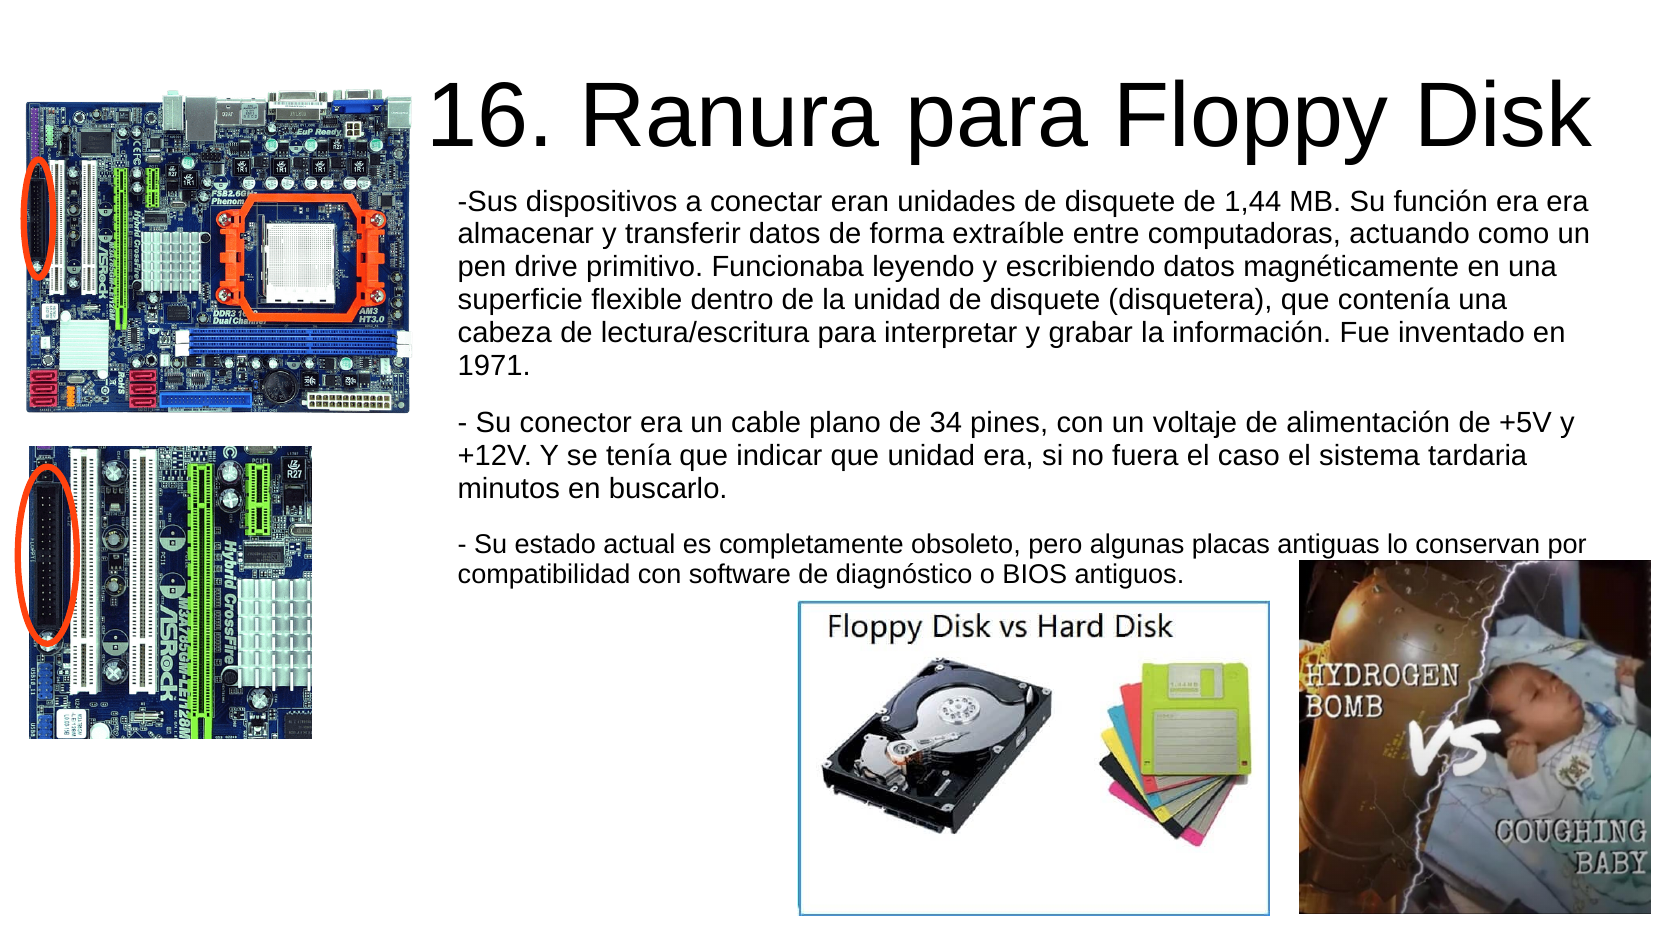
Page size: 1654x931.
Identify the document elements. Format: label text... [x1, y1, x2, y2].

picture [27, 163, 50, 274]
picture [23, 88, 414, 414]
picture [29, 470, 73, 640]
title 16. Ranura para Floppy Disk [106, 37, 1595, 193]
text_box -Sus dispositivos a conectar eran unidades de disquete de 1,44 MB. Su función era era almacenar y transferir datos de forma extraíble entre computadoras, actuando como un pen drive primitivo. Funcionaba leyendo y escribiendo datos magnéticamente en una superficie flexible dentro de la unidad de disquete (disquetera), que contenía una cabeza de lectura/escritura para interpretar y grabar la información. Fue inventado en 1971. - Su conector era un cable plano de 34 pines, con un voltaje de alimentación de +5V y +12V. Y se tenía que indicar que unidad era, si no fuera el caso el sistema tardaria minutos en buscarlo. - Su estado actual es completamente obsoleto, pero algunas placas antiguas lo conservan por compatibilidad con software de diagnóstico o BIOS antiguos. [442, 177, 1625, 565]
picture [29, 446, 312, 739]
picture [1299, 560, 1651, 914]
picture [797, 600, 1270, 916]
